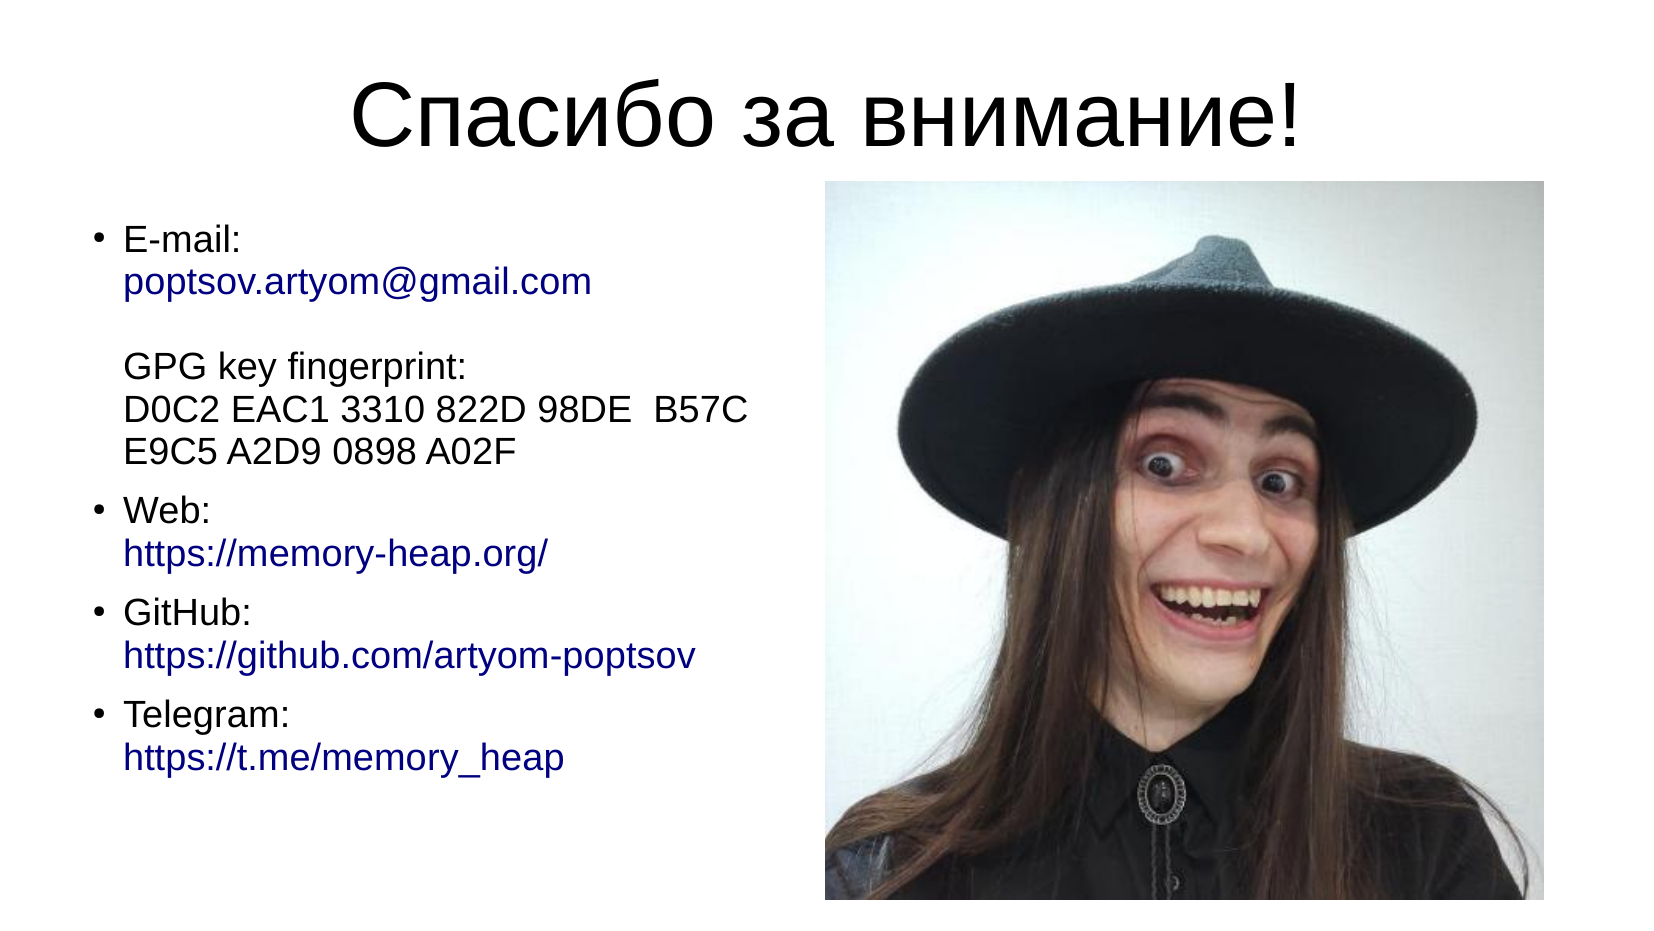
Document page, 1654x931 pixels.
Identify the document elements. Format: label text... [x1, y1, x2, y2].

title Спасибо за внимание! [82, 37, 1571, 193]
list E-mail: poptsov.artyom@gmail.com GPG key fingerprint: D0C2 EAC1 3310 822D 98DE B57C E9C5 A2D9 0898 A02F Web: https://memory-heap.org/ GitHub: https://github.com/artyom-poptsov Telegram: https://t.me/memory_heap [82, 217, 825, 788]
picture [825, 181, 1544, 901]
